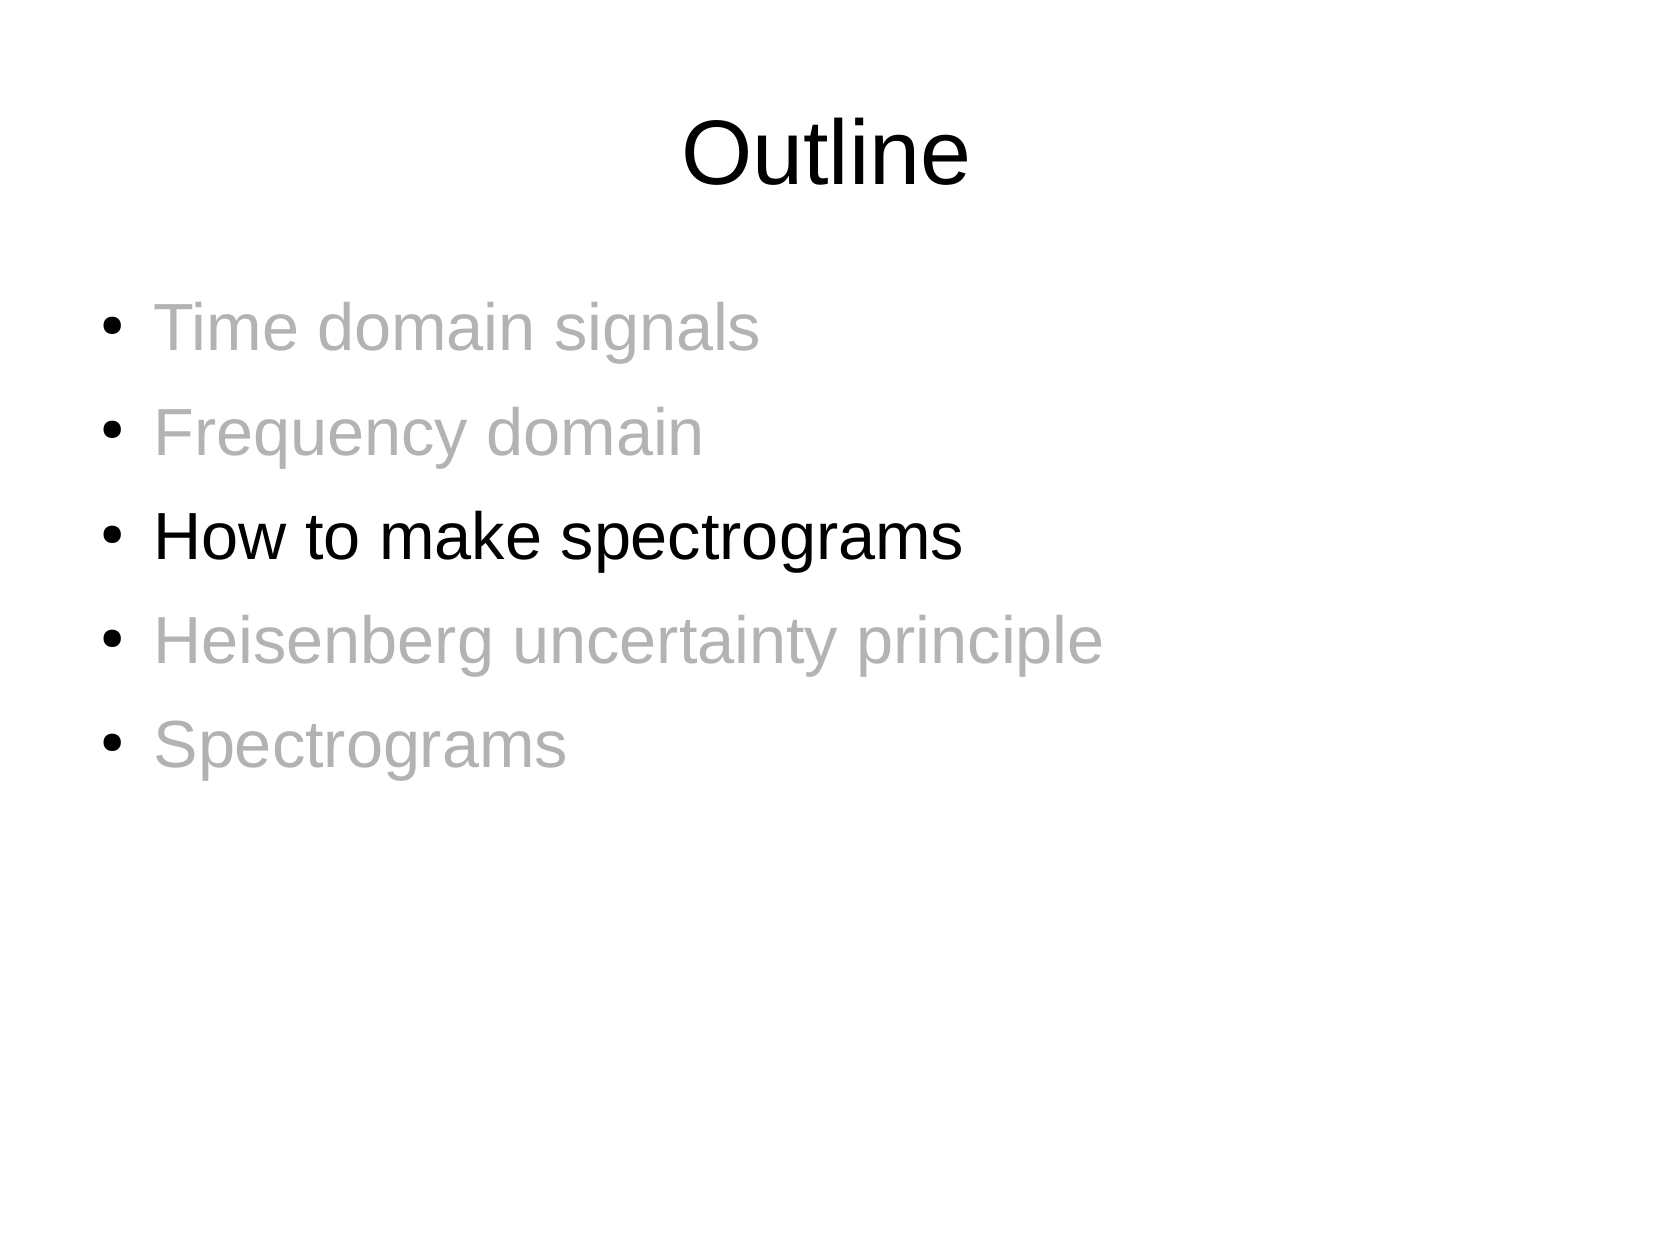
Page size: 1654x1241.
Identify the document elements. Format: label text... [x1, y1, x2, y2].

title Outline [82, 49, 1571, 257]
list Time domain signals Frequency domain How to make spectrograms Heisenberg uncertainty principle Spectrograms [82, 290, 1571, 1010]
